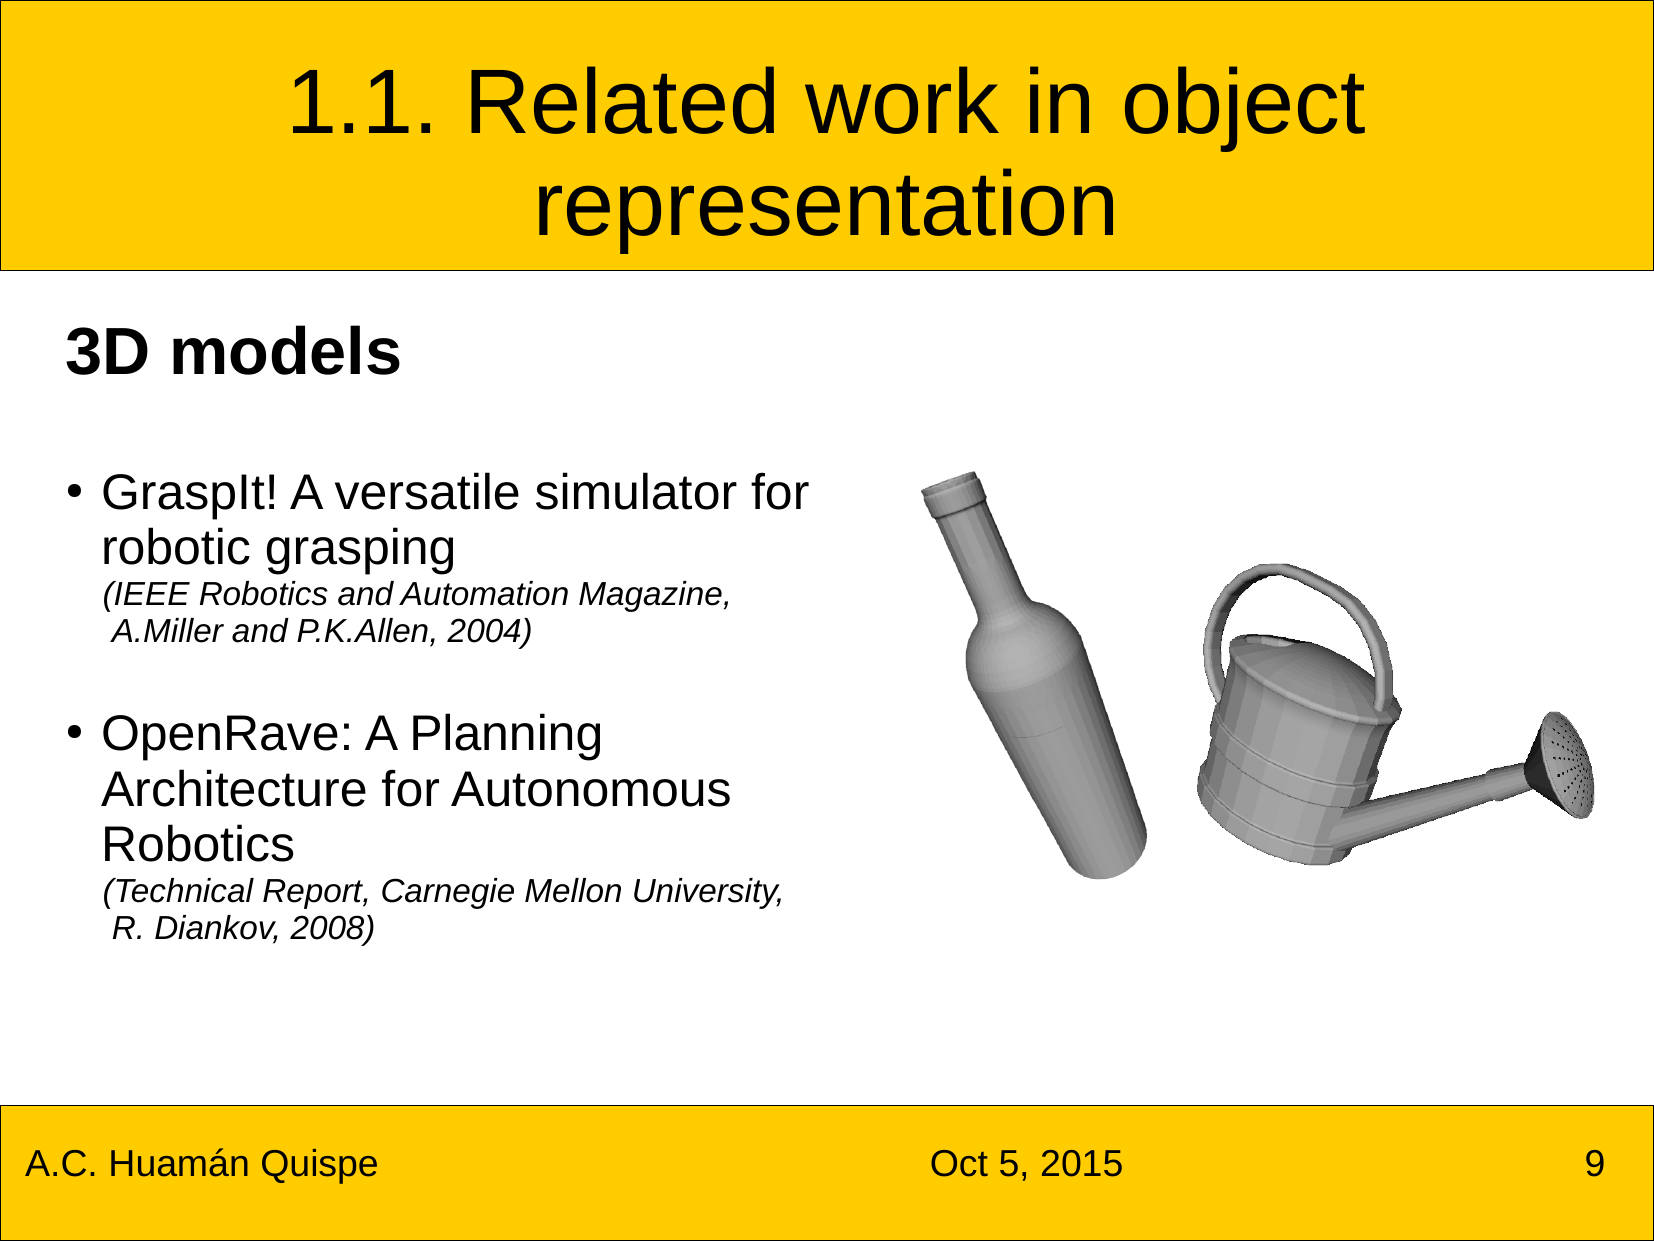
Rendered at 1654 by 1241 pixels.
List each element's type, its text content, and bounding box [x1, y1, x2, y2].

picture [906, 459, 1602, 904]
subtitle 3D models GraspIt! A versatile simulator for robotic grasping (IEEE Robotics and Automation Magazine, A.Miller and P.K.Allen, 2004) OpenRave: A Planning Architecture for Autonomous Robotics (Technical Report, Carnegie Mellon University, R. Diankov, 2008) [65, 314, 871, 1022]
title 1.1. Related work in object representation [82, 49, 1571, 257]
